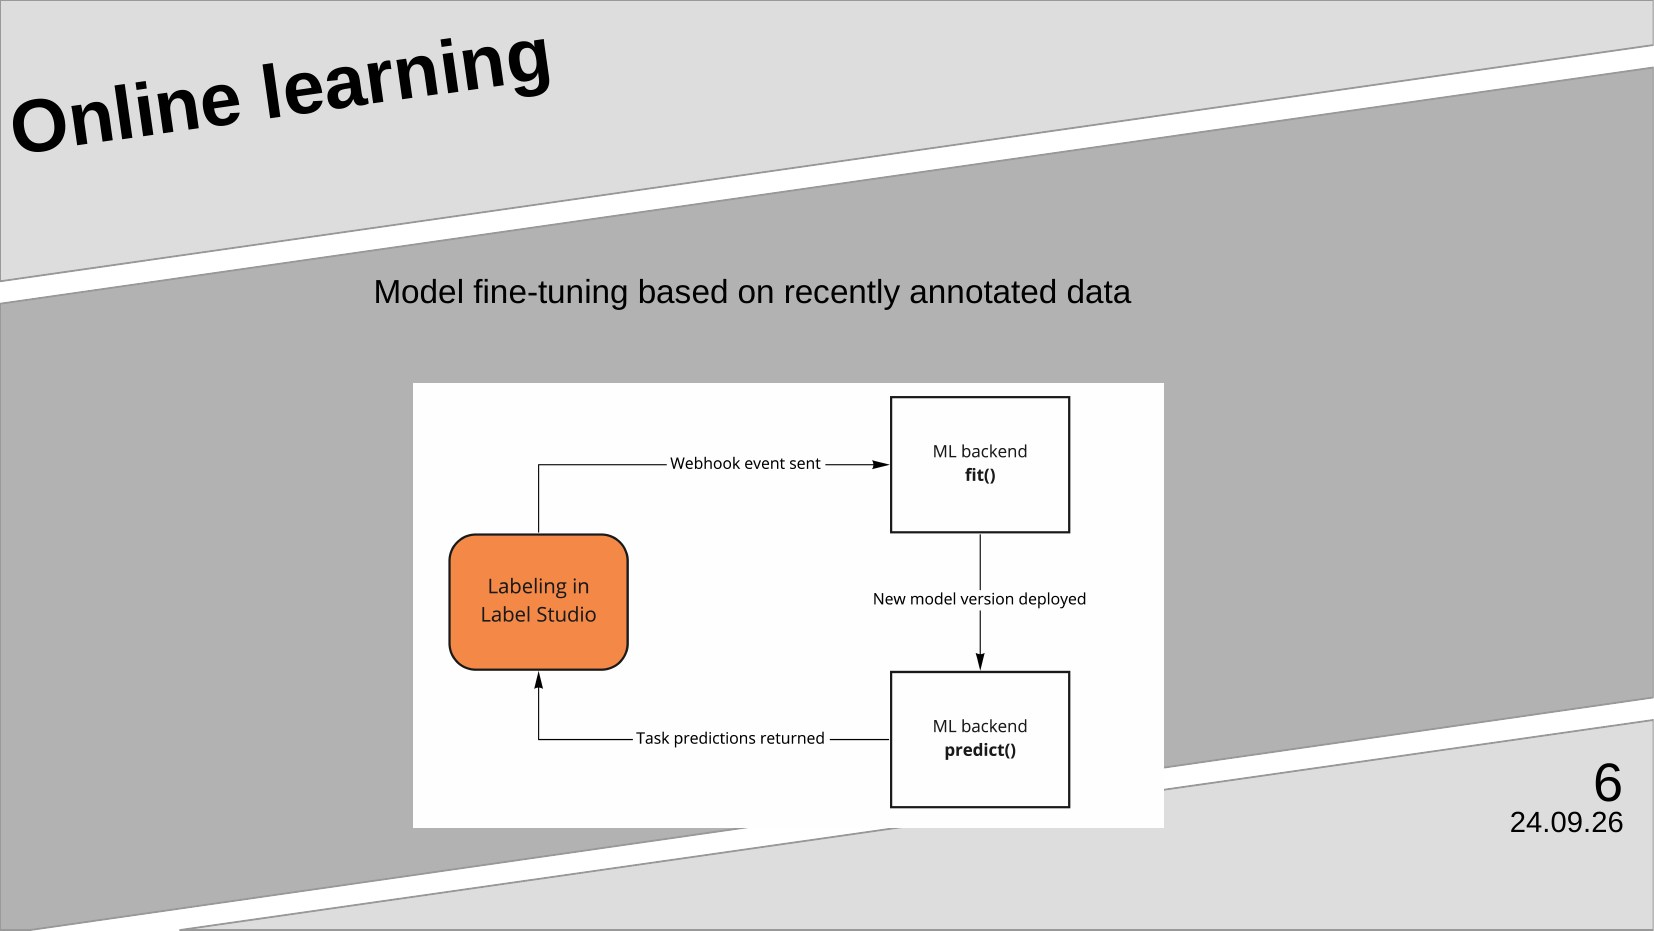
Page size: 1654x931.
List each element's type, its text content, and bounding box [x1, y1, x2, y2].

title Online learning [0, 0, 692, 213]
picture [413, 383, 1164, 828]
text_box Model fine-tuning based on recently annotated data [295, 265, 1211, 352]
